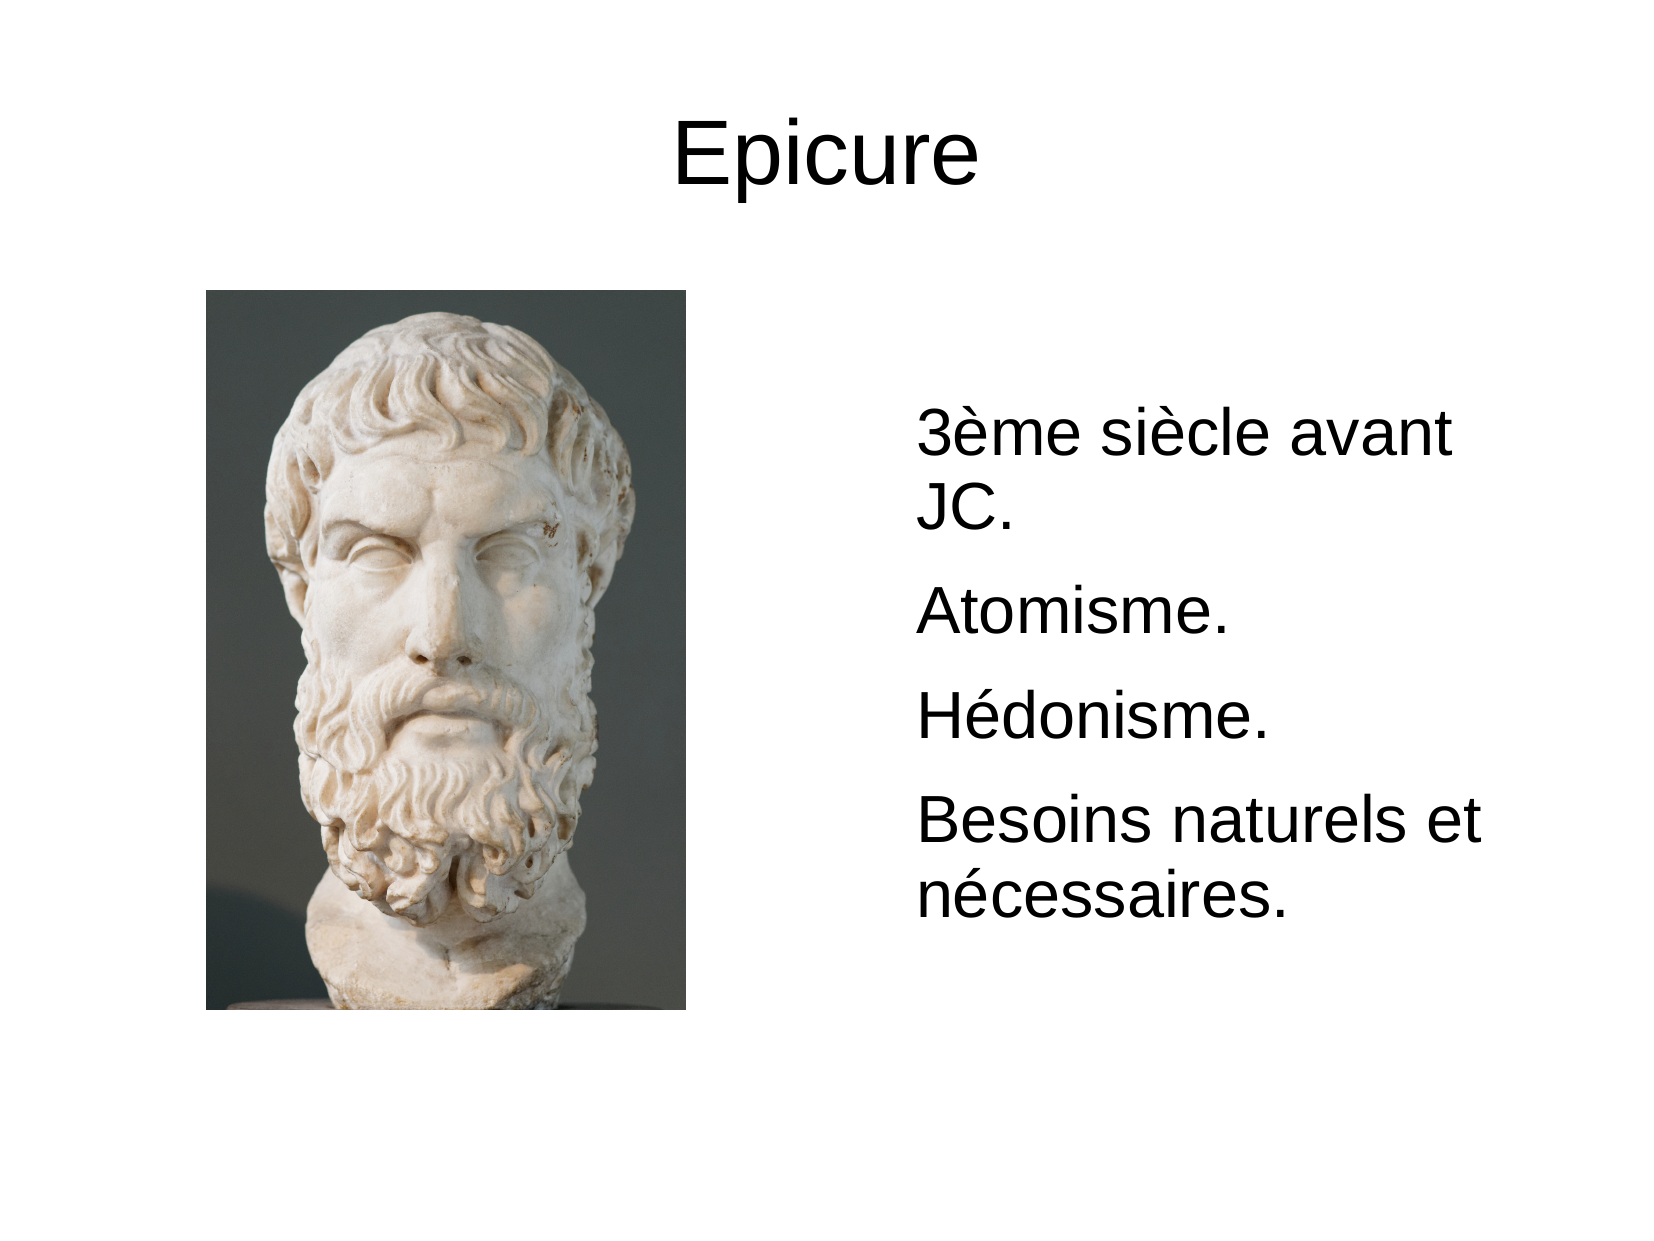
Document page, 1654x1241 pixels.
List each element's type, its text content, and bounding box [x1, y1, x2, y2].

list 3ème siècle avant JC. Atomisme. Hédonisme. Besoins naturels et nécessaires. [845, 290, 1572, 1010]
picture [206, 290, 686, 1010]
title Epicure [82, 49, 1571, 257]
